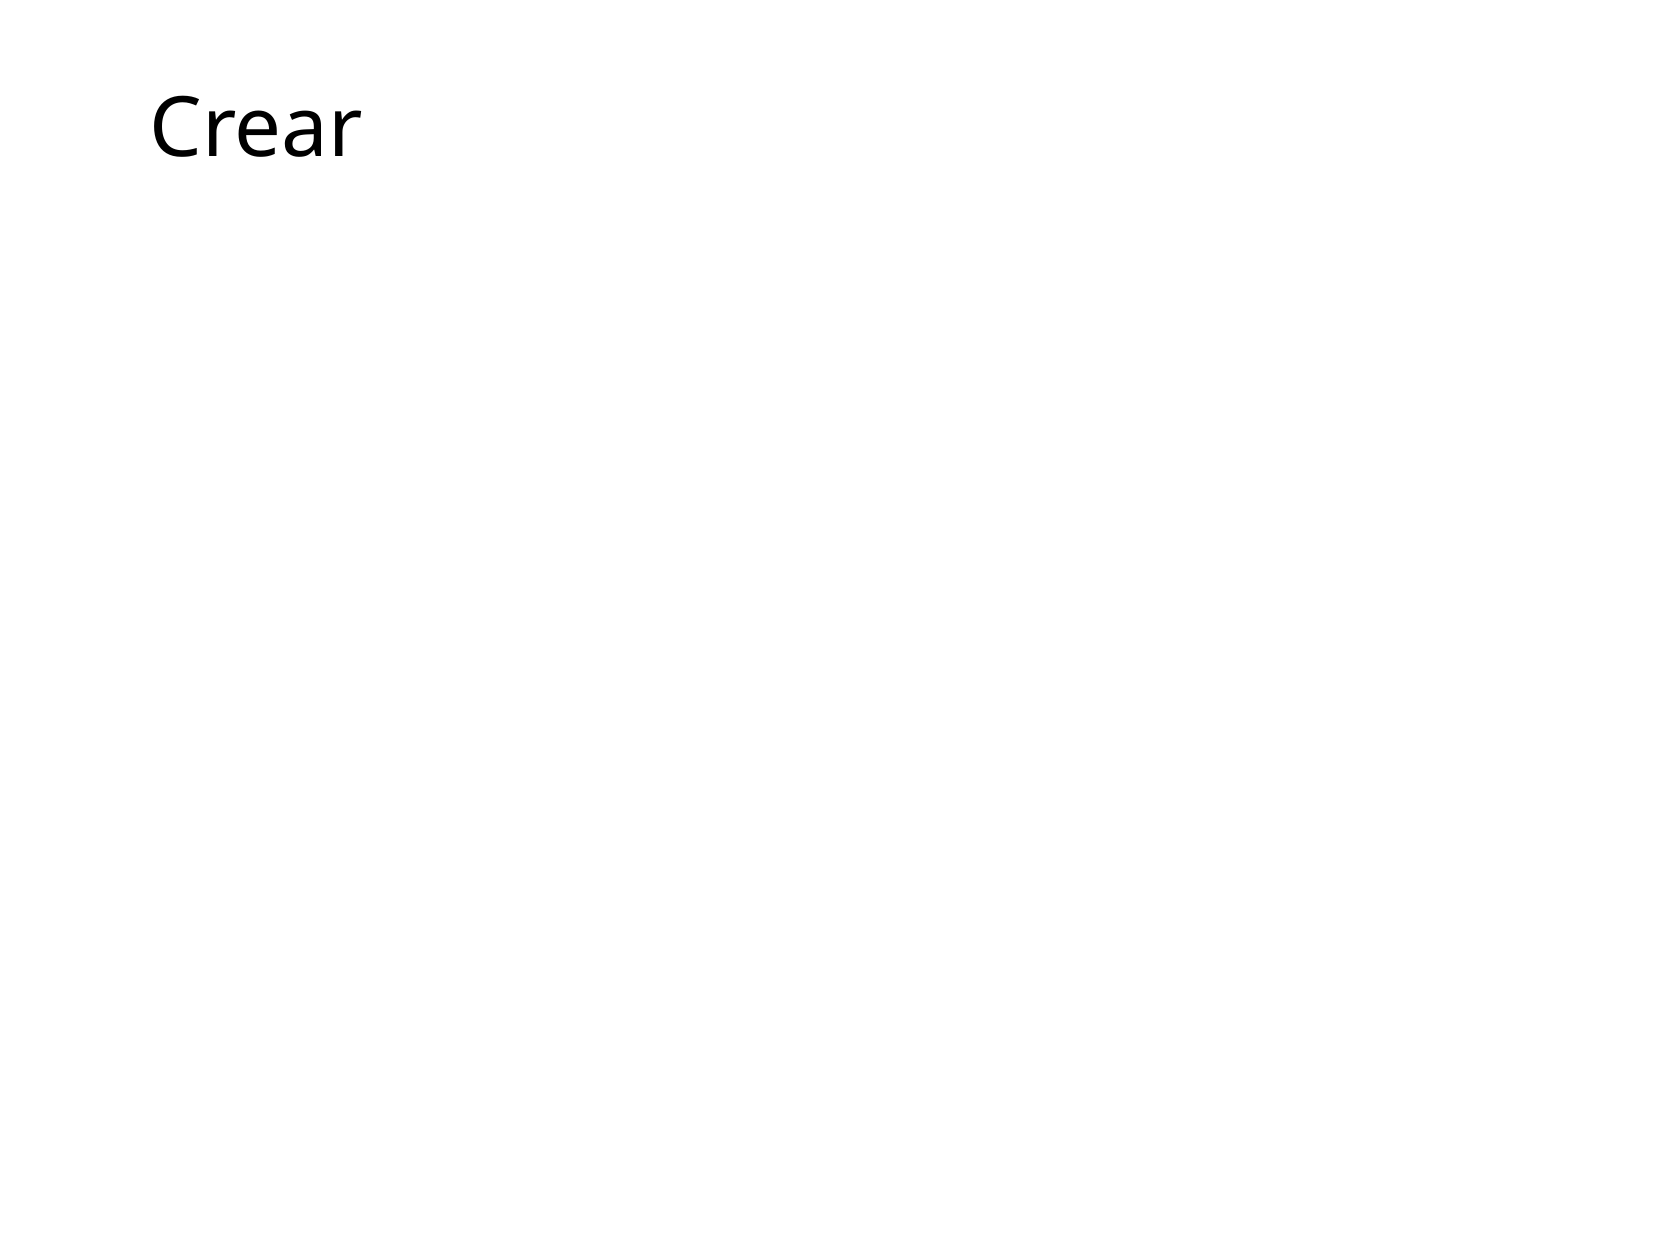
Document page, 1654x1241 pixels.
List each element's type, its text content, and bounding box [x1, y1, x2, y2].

text_box Crear [134, 60, 706, 295]
